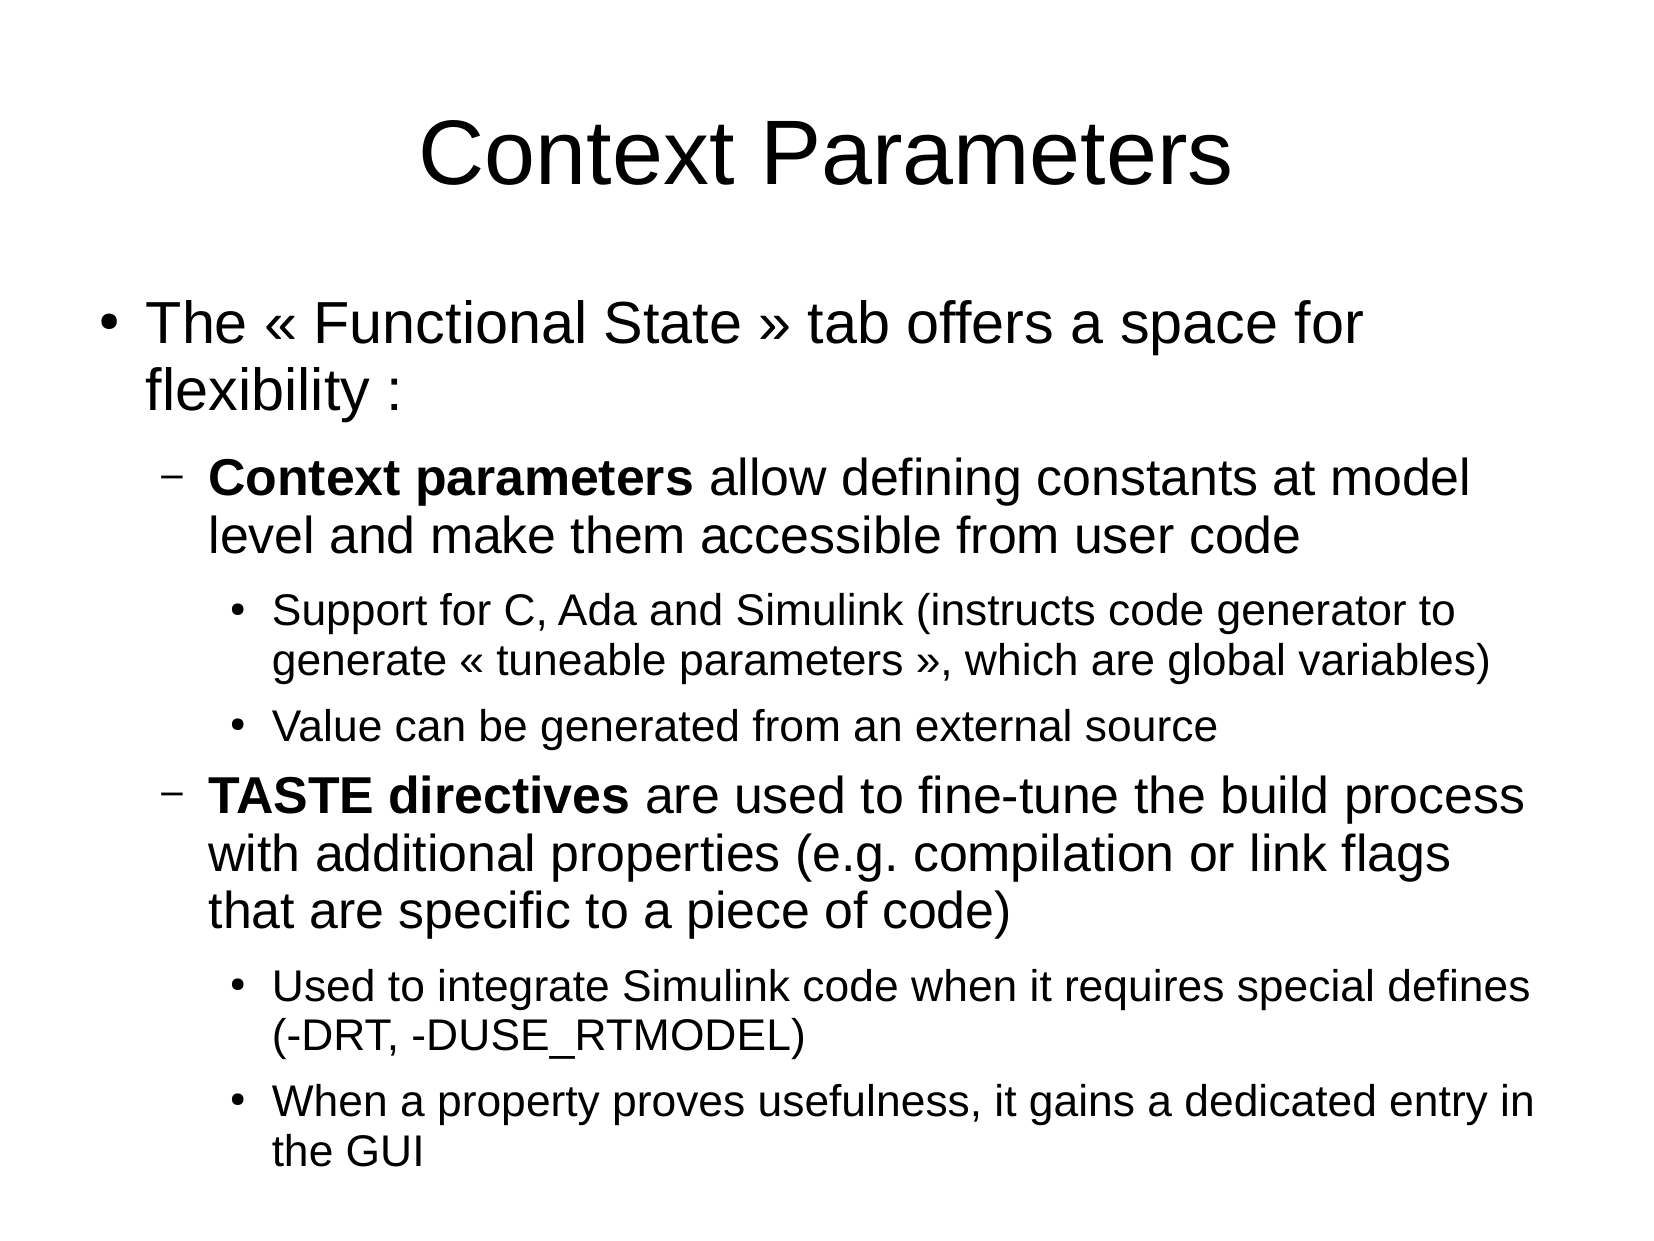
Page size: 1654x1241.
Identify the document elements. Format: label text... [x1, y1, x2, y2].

title Context Parameters [82, 49, 1571, 257]
list The « Functional State » tab offers a space for flexibility : Context parameters allow defining constants at model level and make them accessible from user code Support for C, Ada and Simulink (instructs code generator to generate « tuneable parameters », which are global variables) Value can be generated from an external source TASTE directives are used to fine-tune the build process with additional properties (e.g. compilation or link flags that are specific to a piece of code) Used to integrate Simulink code when it requires special defines (-DRT, -DUSE_RTMODEL) When a property proves usefulness, it gains a dedicated entry in the GUI [82, 290, 1538, 1193]
